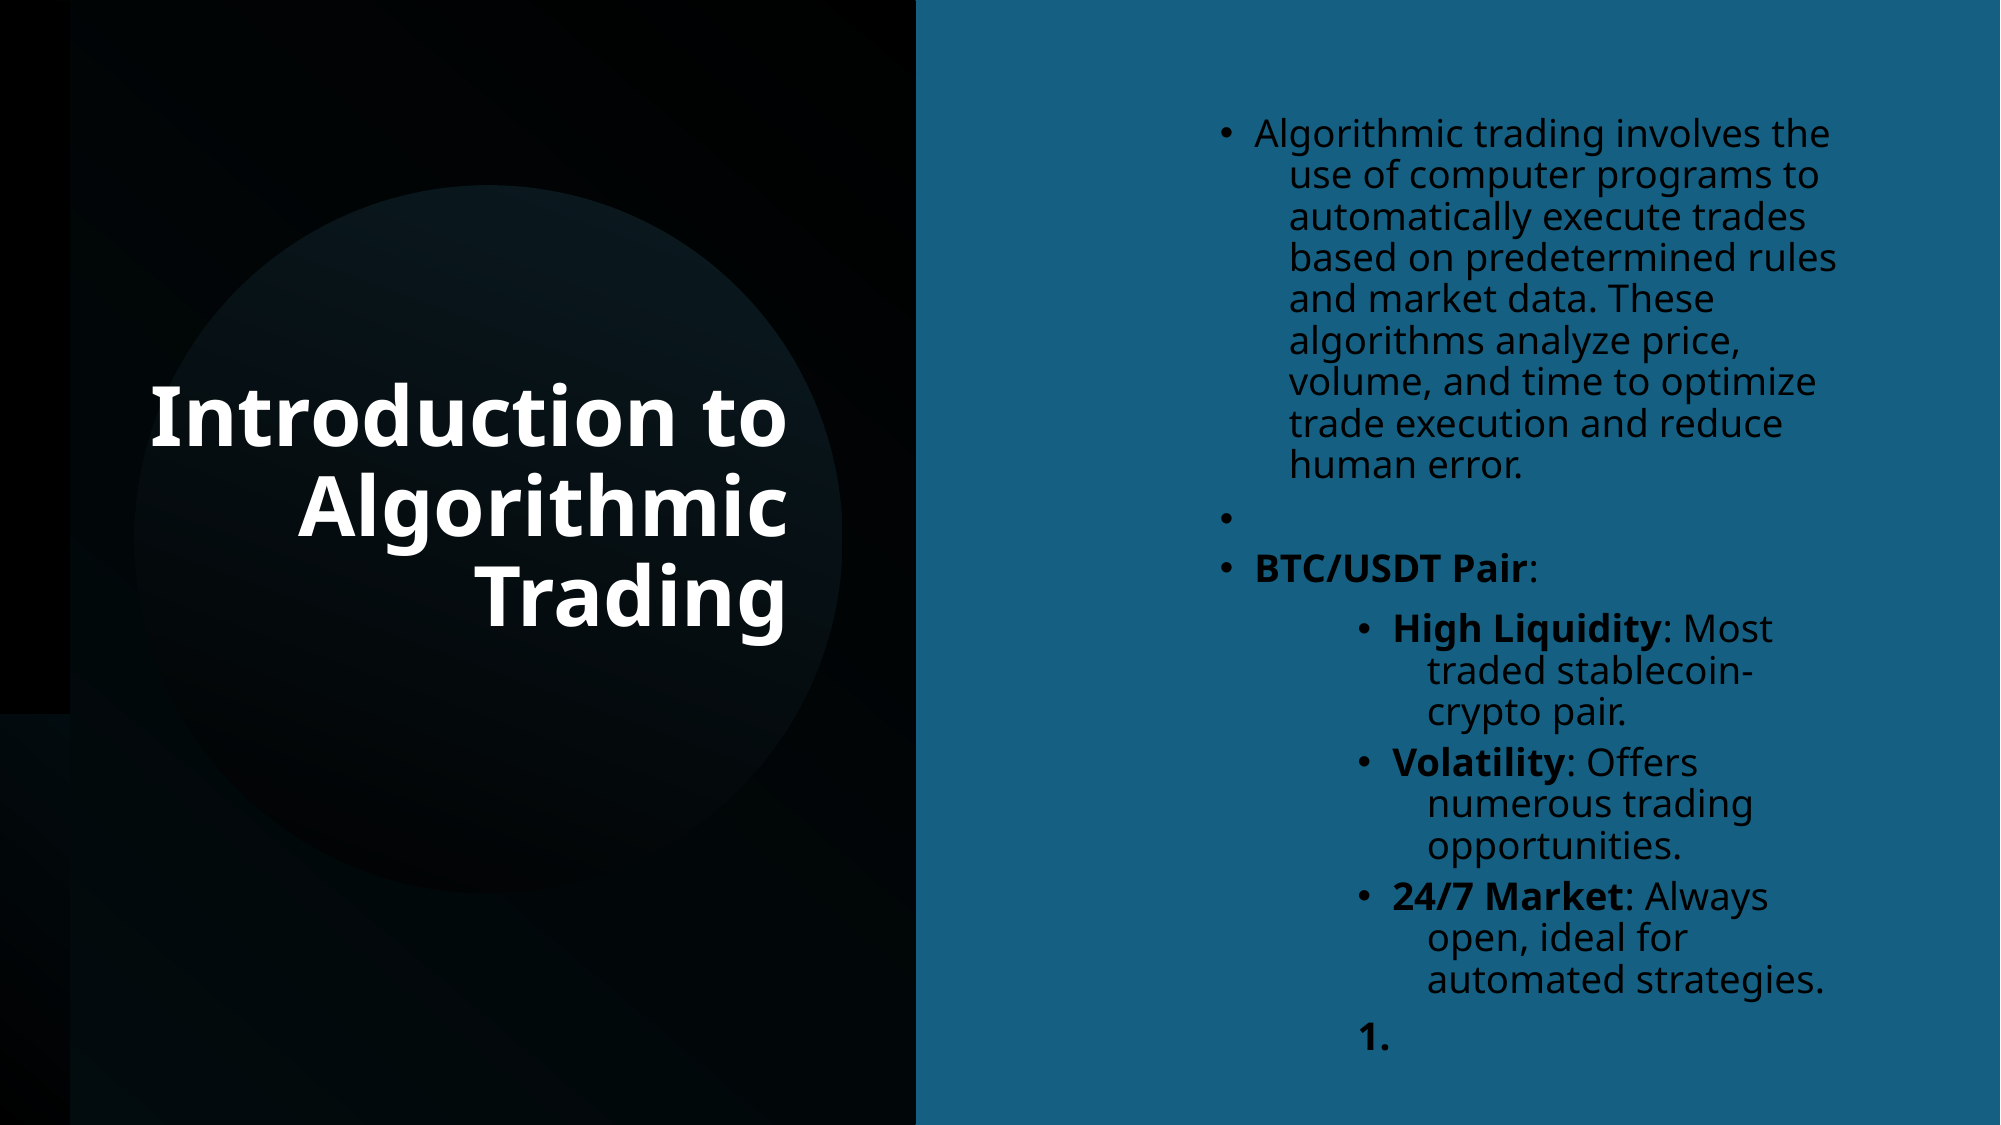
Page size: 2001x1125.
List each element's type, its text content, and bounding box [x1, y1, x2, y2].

title Introduction to Algorithmic Trading [135, 96, 830, 652]
list Algorithmic trading involves the use of computer programs to automatically execute trades based on predetermined rules and market data. These algorithms analyze price, volume, and time to optimize trade execution and reduce human error. BTC/USDT Pair: High Liquidity: Most traded stablecoin-crypto pair. Volatility: Offers numerous trading opportunities. 24/7 Market: Always open, ideal for automated strategies. [1066, 106, 1865, 1017]
text_box [0, 0, 2000, 1125]
